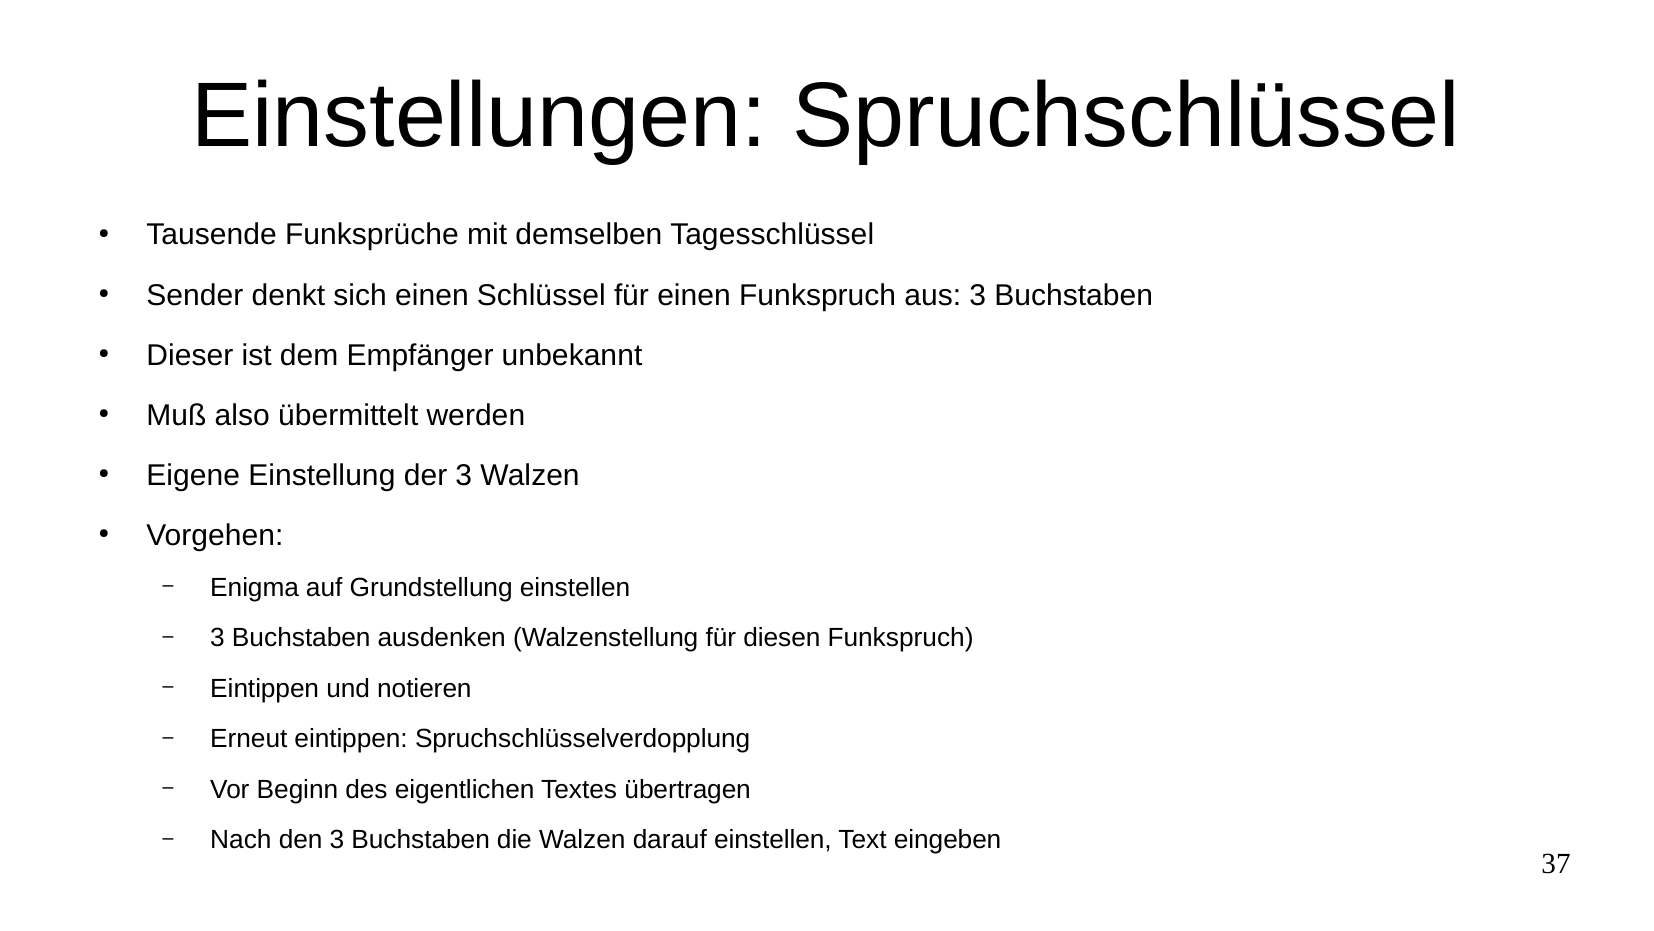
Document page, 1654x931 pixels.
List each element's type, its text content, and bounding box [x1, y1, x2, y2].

list Tausende Funksprüche mit demselben Tagesschlüssel Sender denkt sich einen Schlüssel für einen Funkspruch aus: 3 Buchstaben Dieser ist dem Empfänger unbekannt Muß also übermittelt werden Eigene Einstellung der 3 Walzen Vorgehen: Enigma auf Grundstellung einstellen 3 Buchstaben ausdenken (Walzenstellung für diesen Funkspruch) Eintippen und notieren Erneut eintippen: Spruchschlüsselverdopplung Vor Beginn des eigentlichen Textes übertragen Nach den 3 Buchstaben die Walzen darauf einstellen, Text eingeben [82, 217, 1571, 857]
title Einstellungen: Spruchschlüssel [82, 37, 1571, 193]
